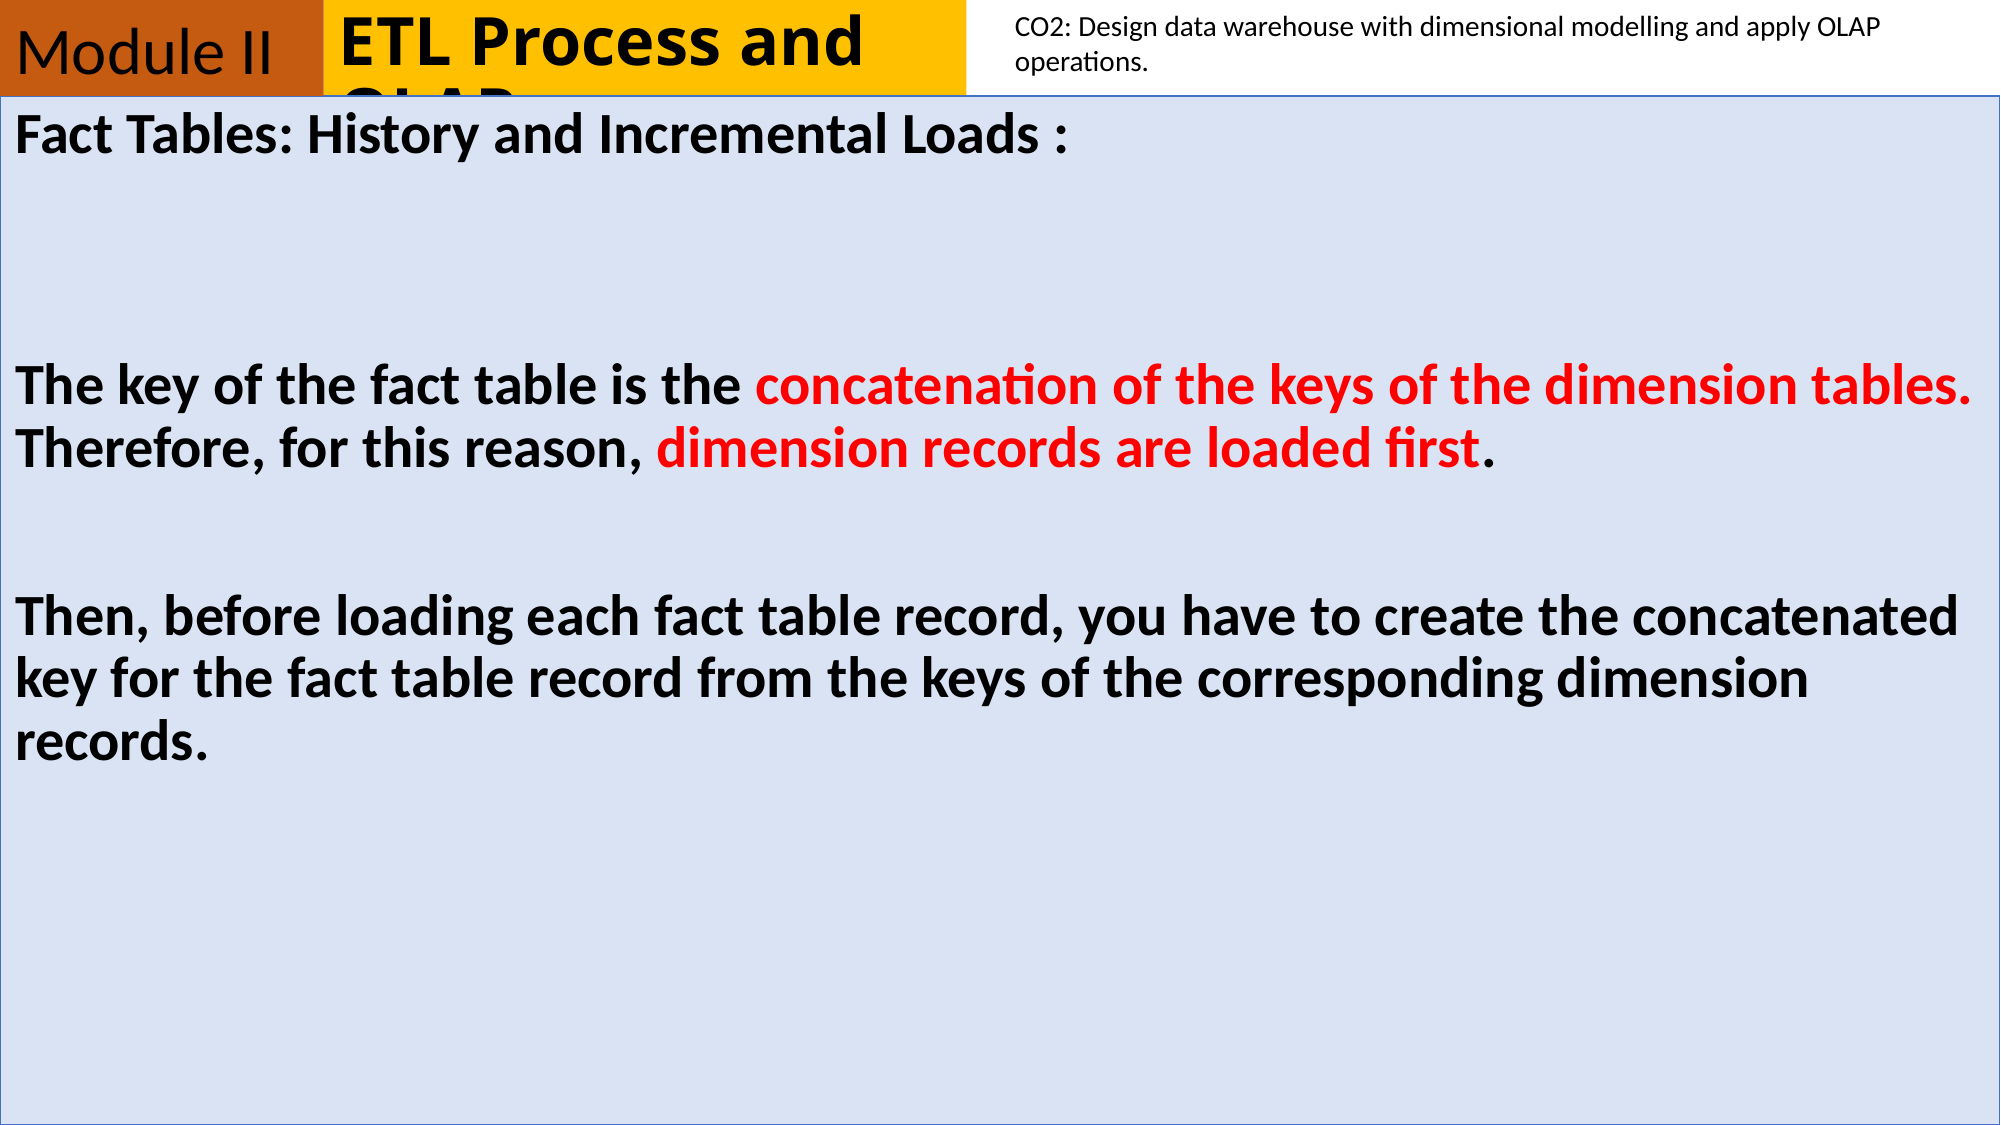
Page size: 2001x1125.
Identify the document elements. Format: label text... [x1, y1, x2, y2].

text_box Module II [0, 0, 324, 96]
text_box CO2: Design data warehouse with dimensional modelling and apply OLAP operations. [999, 0, 2000, 122]
title ETL Process and OLAP: [324, 0, 967, 95]
subtitle Fact Tables: History and Incremental Loads : The key of the fact table is the concatenation of the keys of the dimension tables. Therefore, for this reason, dimension records are loaded first. Then, before loading each fact table record, you have to create the concatenated key for the fact table record from the keys of the corresponding dimension records. [0, 95, 2000, 1125]
